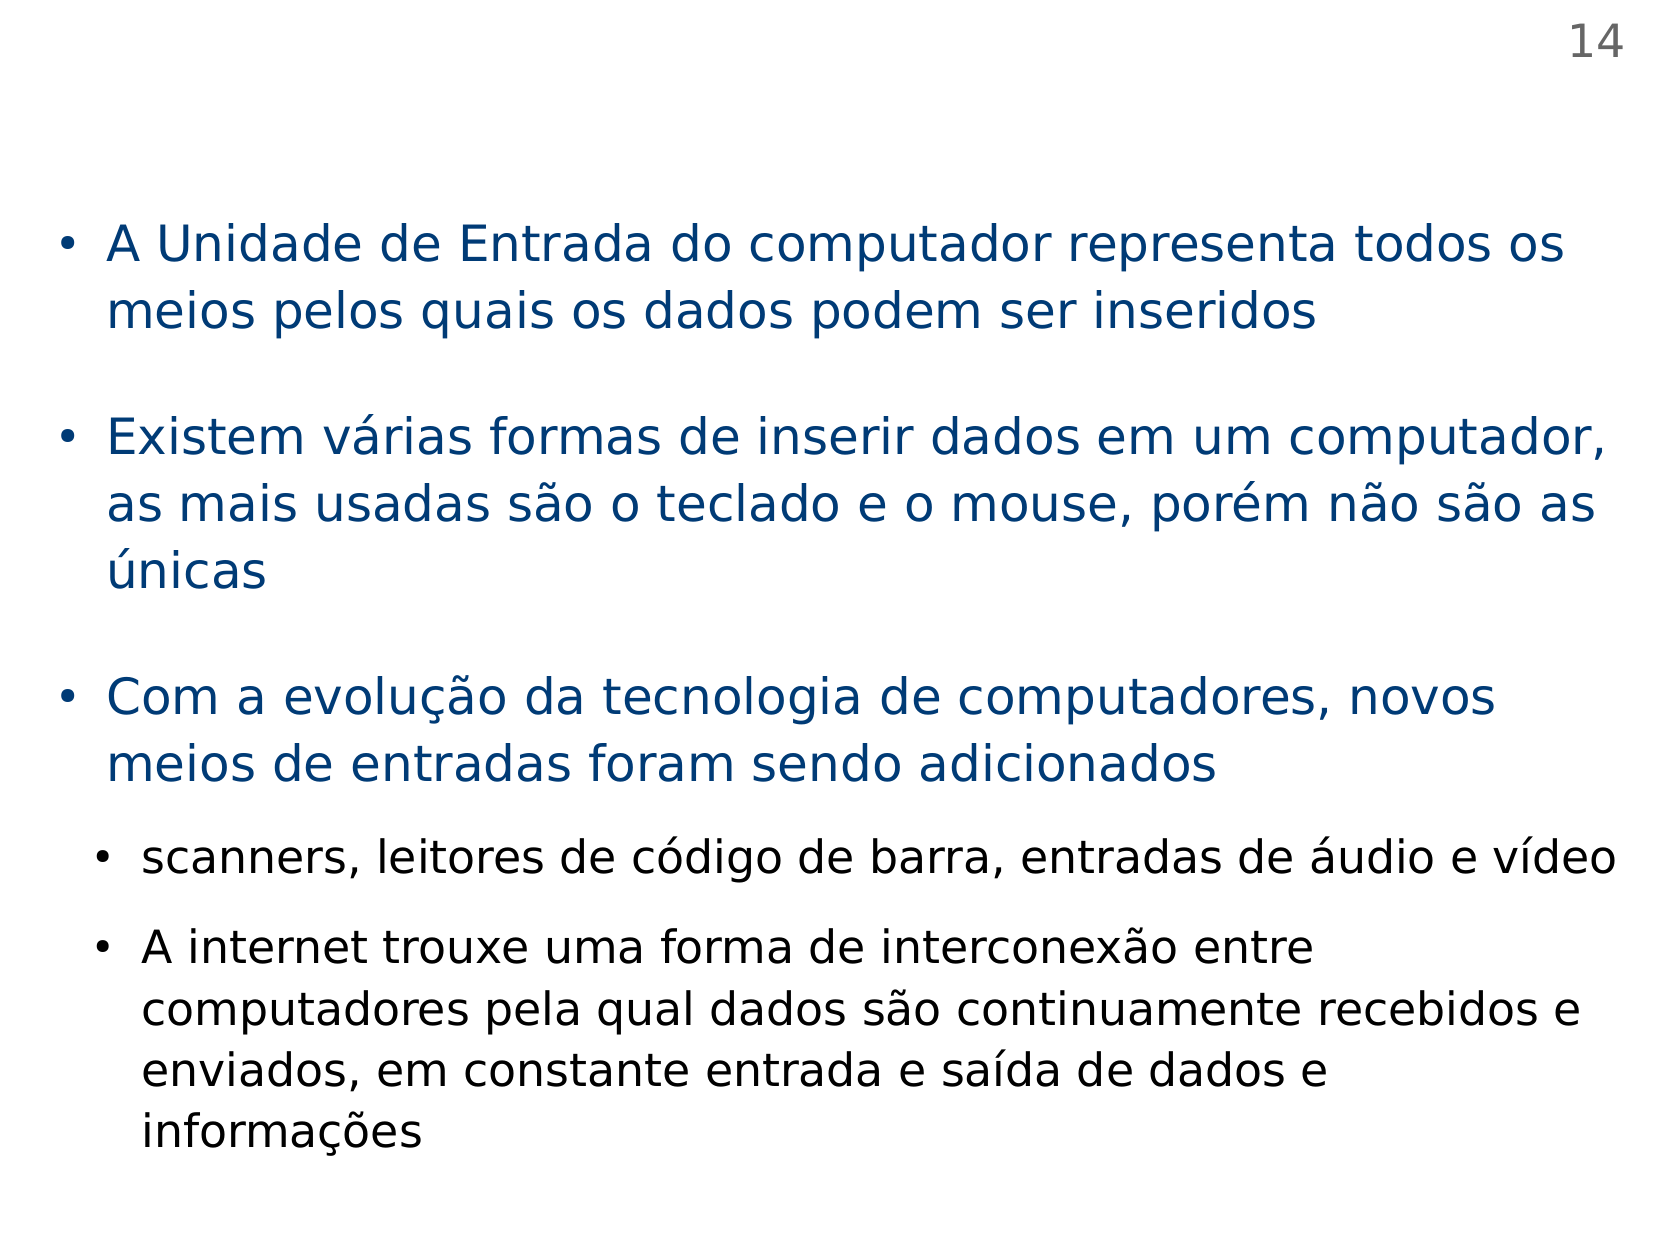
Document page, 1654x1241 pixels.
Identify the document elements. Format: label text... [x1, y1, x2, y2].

list A Unidade de Entrada do computador representa todos os meios pelos quais os dados podem ser inseridos Existem várias formas de inserir dados em um computador, as mais usadas são o teclado e o mouse, porém não são as únicas Com a evolução da tecnologia de computadores, novos meios de entradas foram sendo adicionados scanners, leitores de código de barra, entradas de áudio e vídeo A internet trouxe uma forma de interconexão entre computadores pela qual dados são continuamente recebidos e enviados, em constante entrada e saída de dados e informações [59, 206, 1625, 1211]
